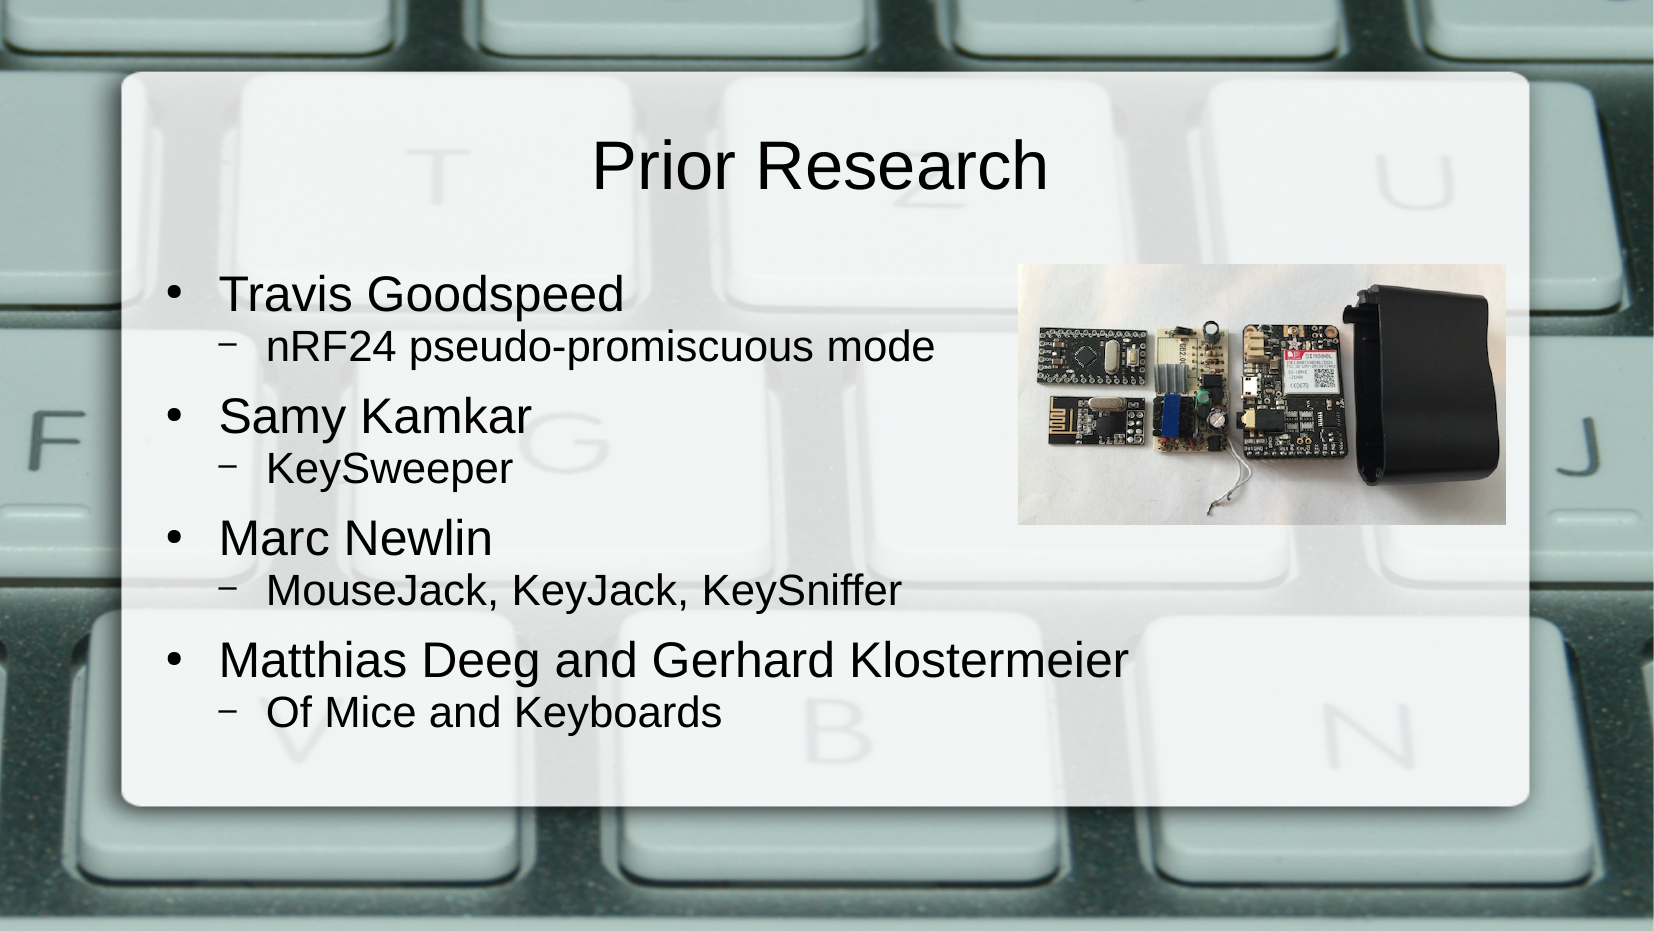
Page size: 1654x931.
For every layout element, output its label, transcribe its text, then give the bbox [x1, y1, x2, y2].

picture [0, 0, 1654, 931]
list Travis Goodspeed nRF24 pseudo-promiscuous mode Samy Kamkar KeySweeper Marc Newlin MouseJack, KeyJack, KeySniffer Matthias Deeg and Gerhard Klostermeier Of Mice and Keyboards [147, 265, 1506, 806]
title Prior Research [135, 88, 1506, 244]
